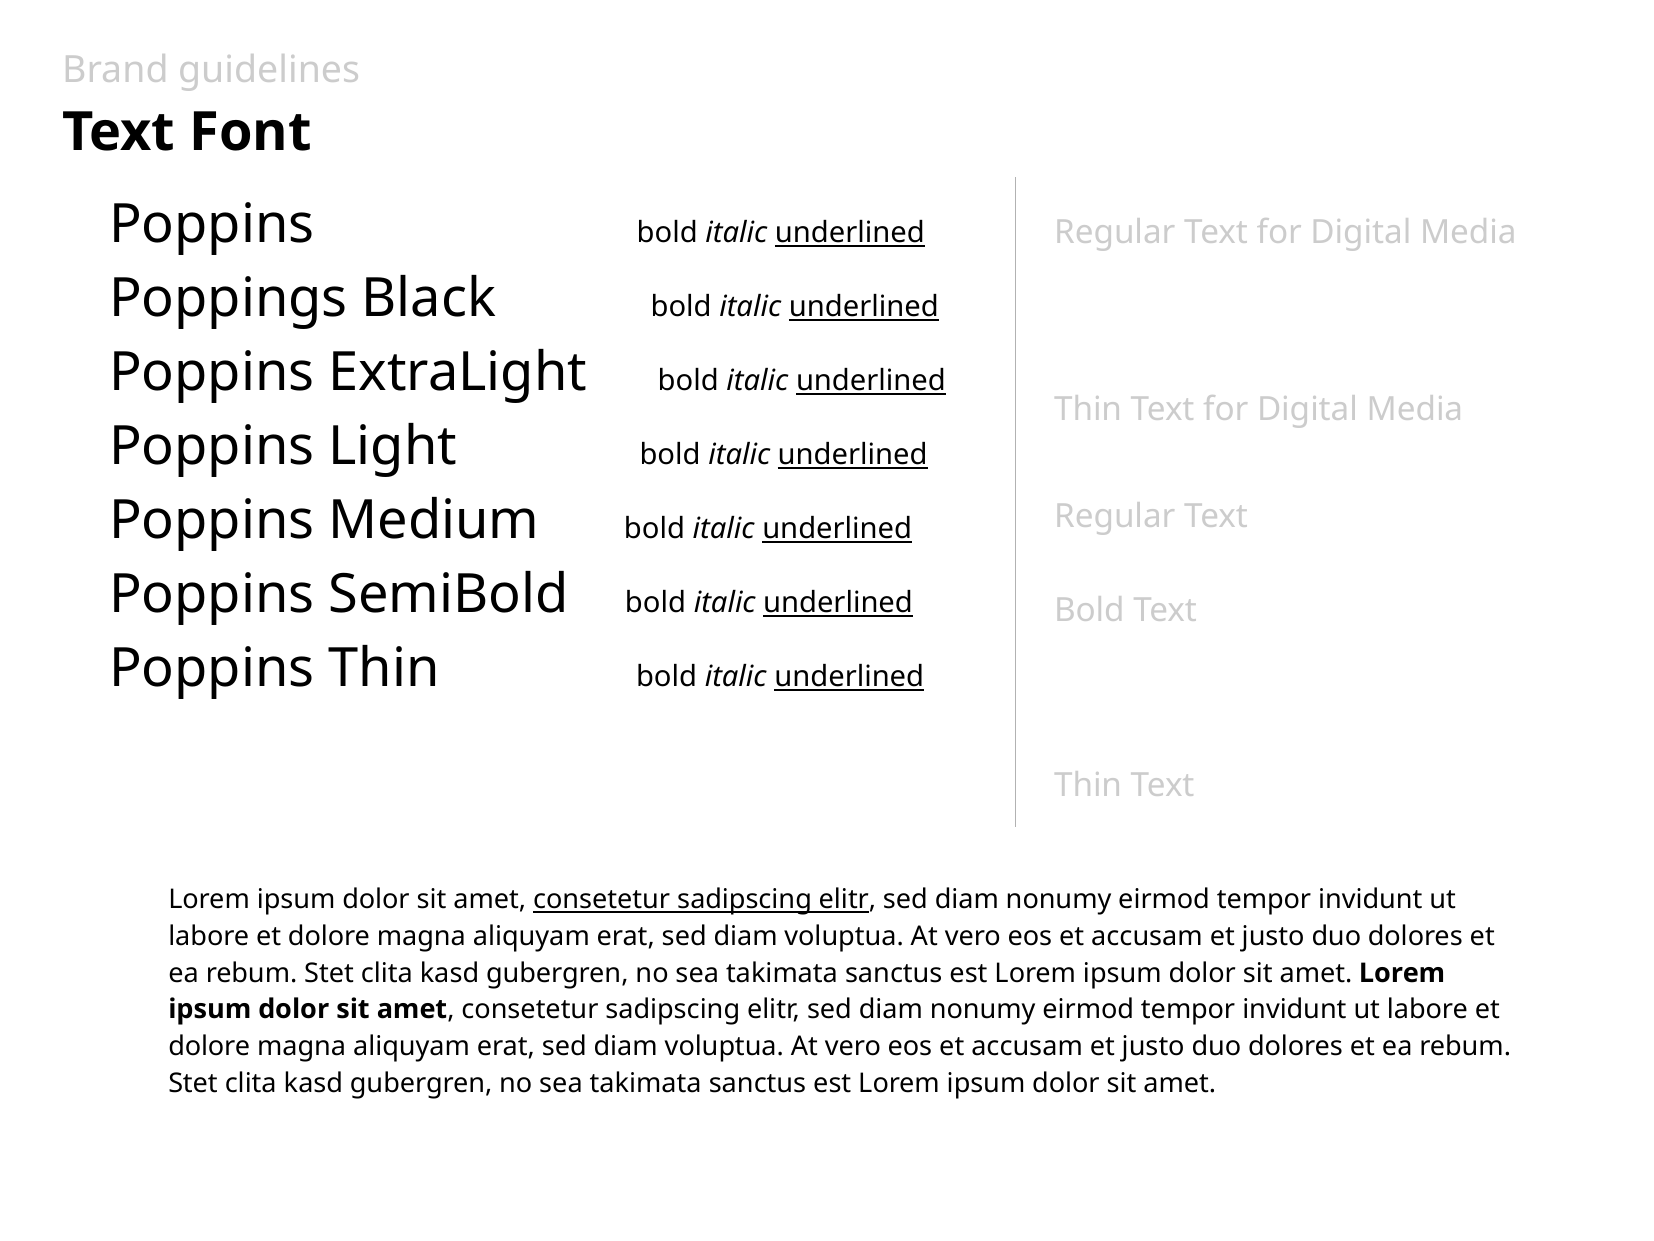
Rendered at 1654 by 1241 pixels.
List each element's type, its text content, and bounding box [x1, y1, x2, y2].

text_box Brand guidelines [47, 34, 508, 85]
text_box Poppins bold italic underlined Poppings Black bold italic underlined Poppins ExtraLight bold italic underlined Poppins Light bold italic underlined Poppins Medium bold italic underlined Poppins SemiBold bold italic underlined Poppins Thin bold italic underlined [94, 177, 1619, 861]
text_box Regular Text for Digital Media [1039, 200, 1560, 275]
text_box Thin Text for Digital Media [1039, 377, 1501, 452]
text_box Bold Text [1039, 578, 1241, 653]
text_box Lorem ipsum dolor sit amet, consetetur sadipscing elitr, sed diam nonumy eirmod tempor invidunt ut labore et dolore magna aliquyam erat, sed diam voluptua. At vero eos et accusam et justo duo dolores et ea rebum. Stet clita kasd gubergren, no sea takimata sanctus est Lorem ipsum dolor sit amet. Lorem ipsum dolor sit amet, consetetur sadipscing elitr, sed diam nonumy eirmod tempor invidunt ut labore et dolore magna aliquyam erat, sed diam voluptua. At vero eos et accusam et justo duo dolores et ea rebum. Stet clita kasd gubergren, no sea takimata sanctus est Lorem ipsum dolor sit amet. [153, 872, 1536, 1241]
text_box Text Font [47, 85, 508, 166]
text_box Thin Text [1039, 753, 1229, 827]
text_box Regular Text [1039, 484, 1288, 558]
